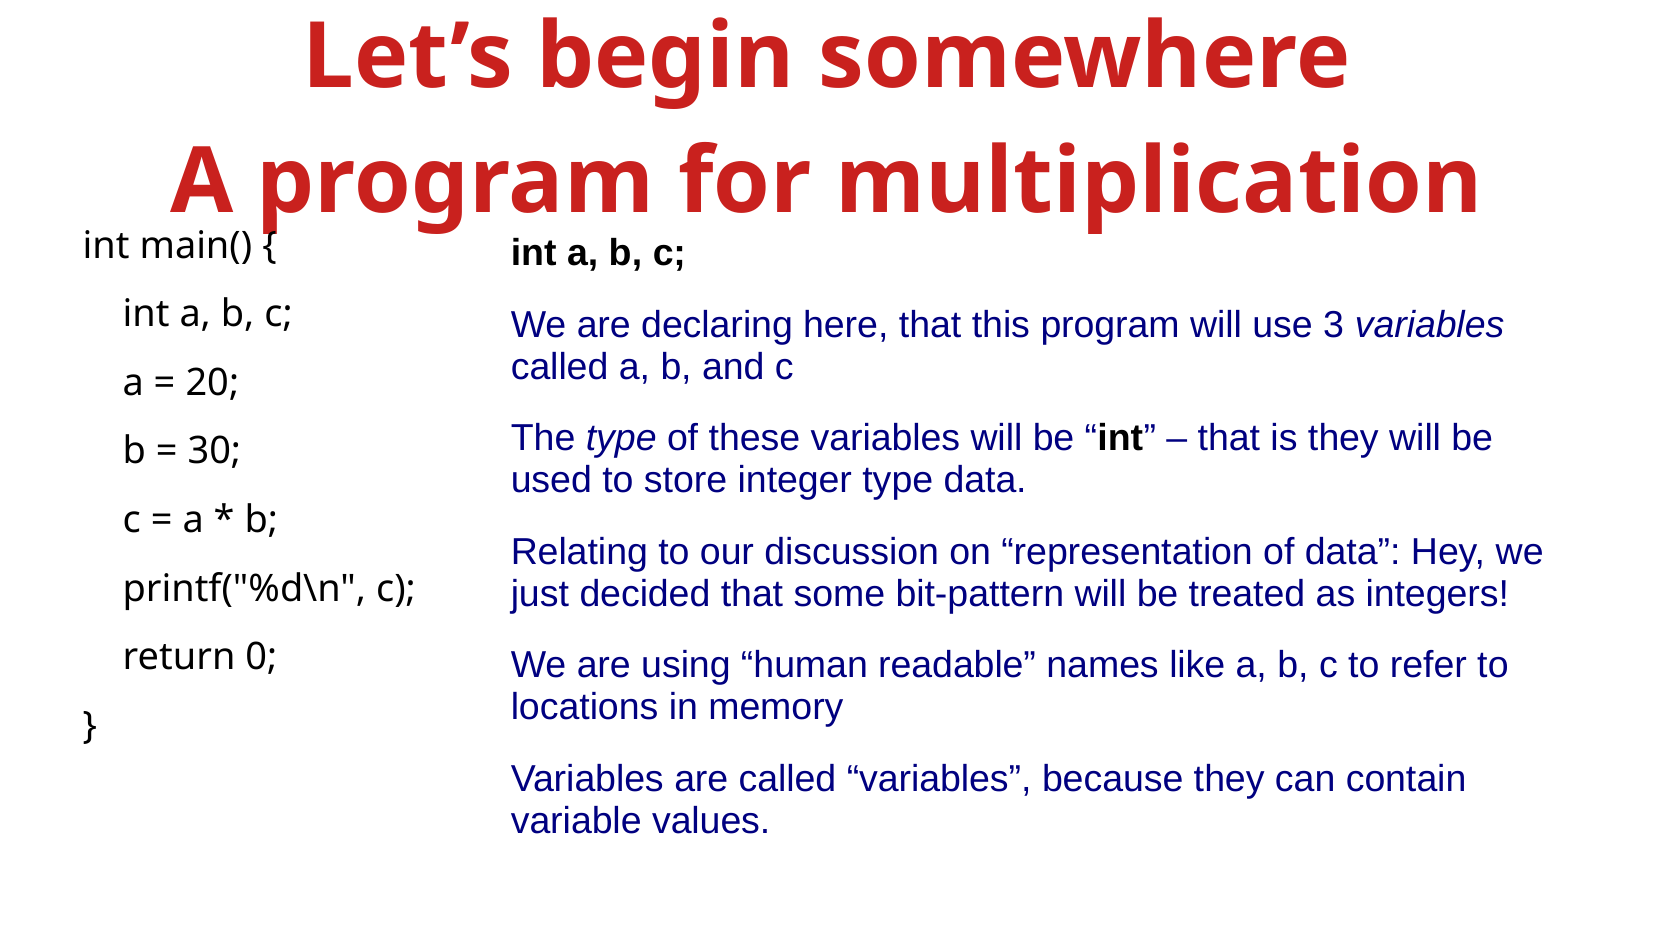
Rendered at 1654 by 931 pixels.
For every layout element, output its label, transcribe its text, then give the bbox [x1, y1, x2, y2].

list int main() { int a, b, c; a = 20; b = 30; c = a * b; printf("%d\n", c); return 0; } [82, 217, 461, 758]
text_box int a, b, c; We are declaring here, that this program will use 3 variables called a, b, and c The type of these variables will be “int” – that is they will be used to store integer type data. Relating to our discussion on “representation of data”: Hey, we just decided that some bit-pattern will be treated as integers! We are using “human readable” names like a, b, c to refer to locations in memory Variables are called “variables”, because they can contain variable values. [496, 224, 1583, 921]
title Let’s begin somewhere A program for multiplication [82, 22, 1571, 207]
